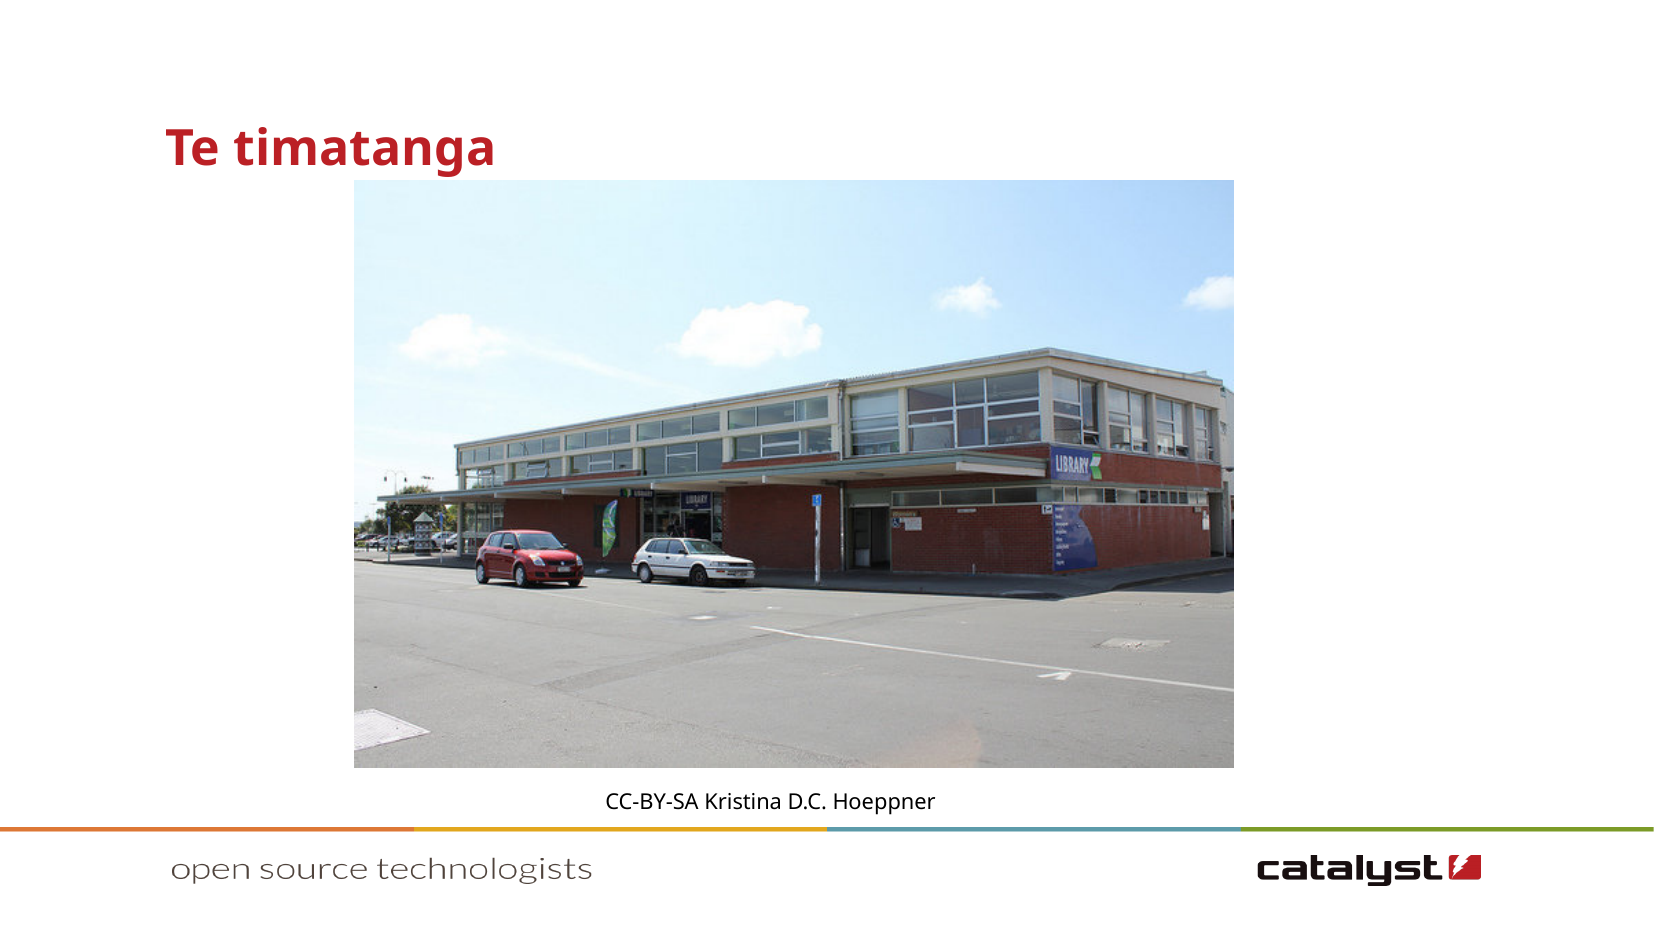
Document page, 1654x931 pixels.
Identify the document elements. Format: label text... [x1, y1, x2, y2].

picture [0, 827, 1654, 886]
picture [354, 180, 1234, 768]
text_box CC-BY-SA Kristina D.C. Hoeppner [590, 779, 1177, 824]
title Te timatanga [165, 68, 1489, 224]
